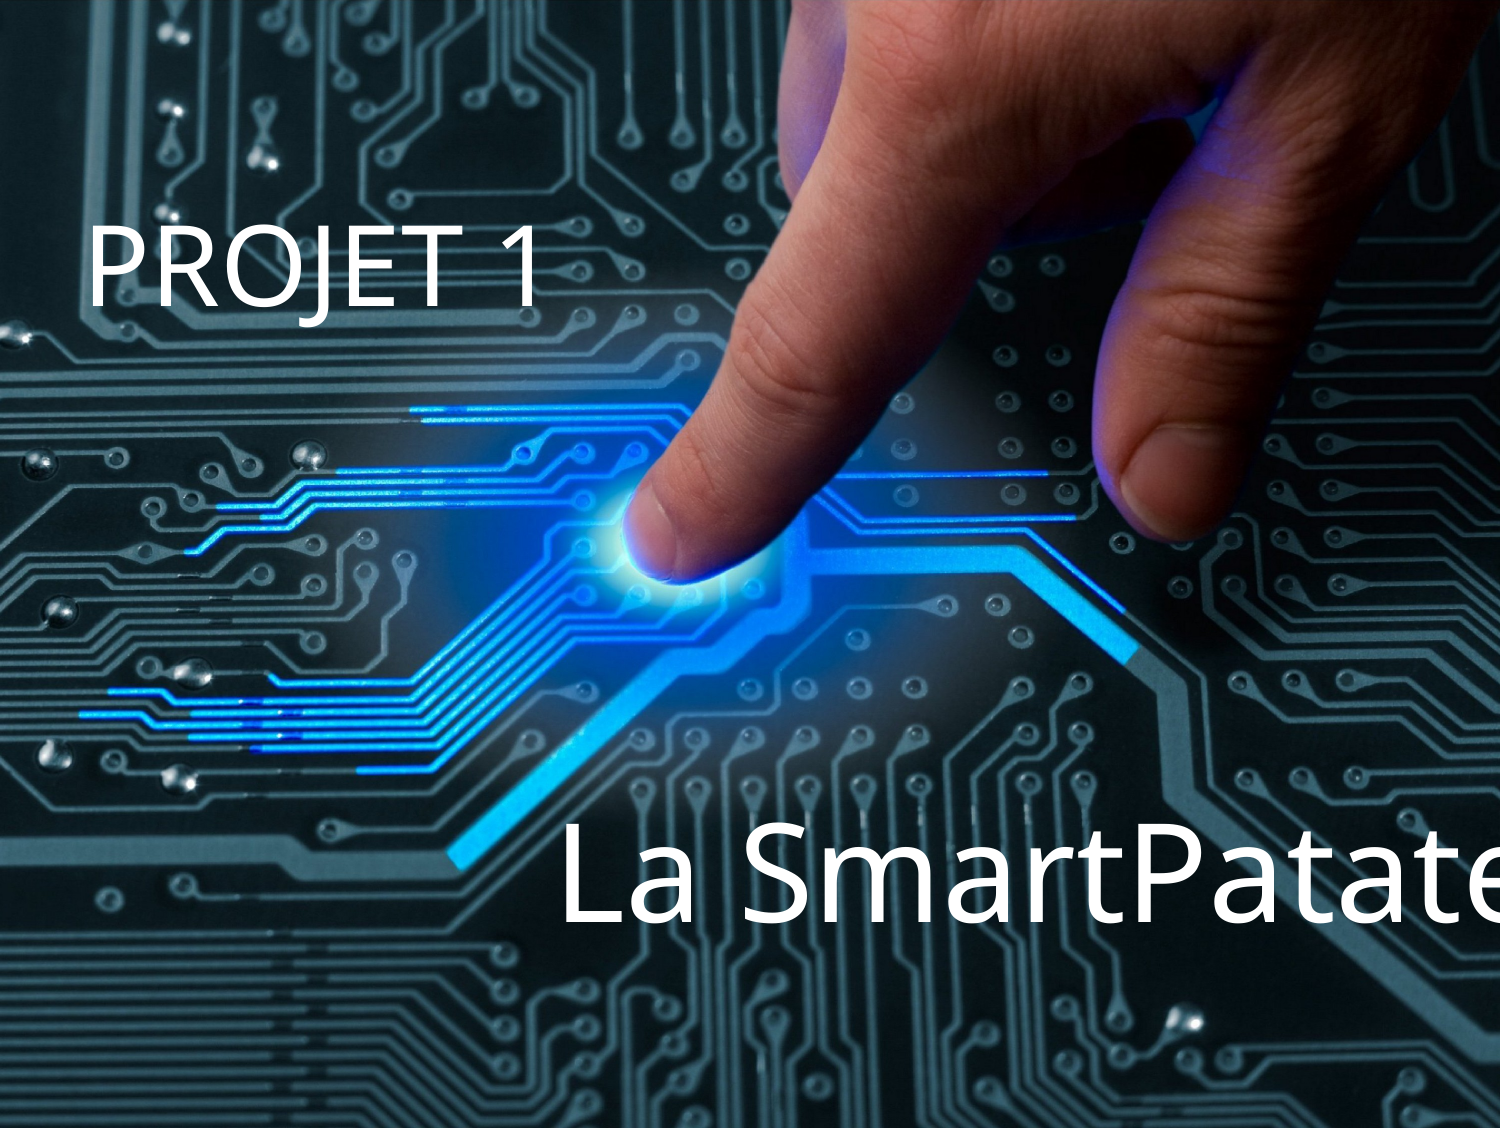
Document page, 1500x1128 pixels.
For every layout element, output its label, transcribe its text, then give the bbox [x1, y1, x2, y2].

picture [0, 0, 1500, 1128]
text_box PROJET 1 [67, 186, 708, 339]
text_box La SmartPatate [538, 777, 1500, 960]
